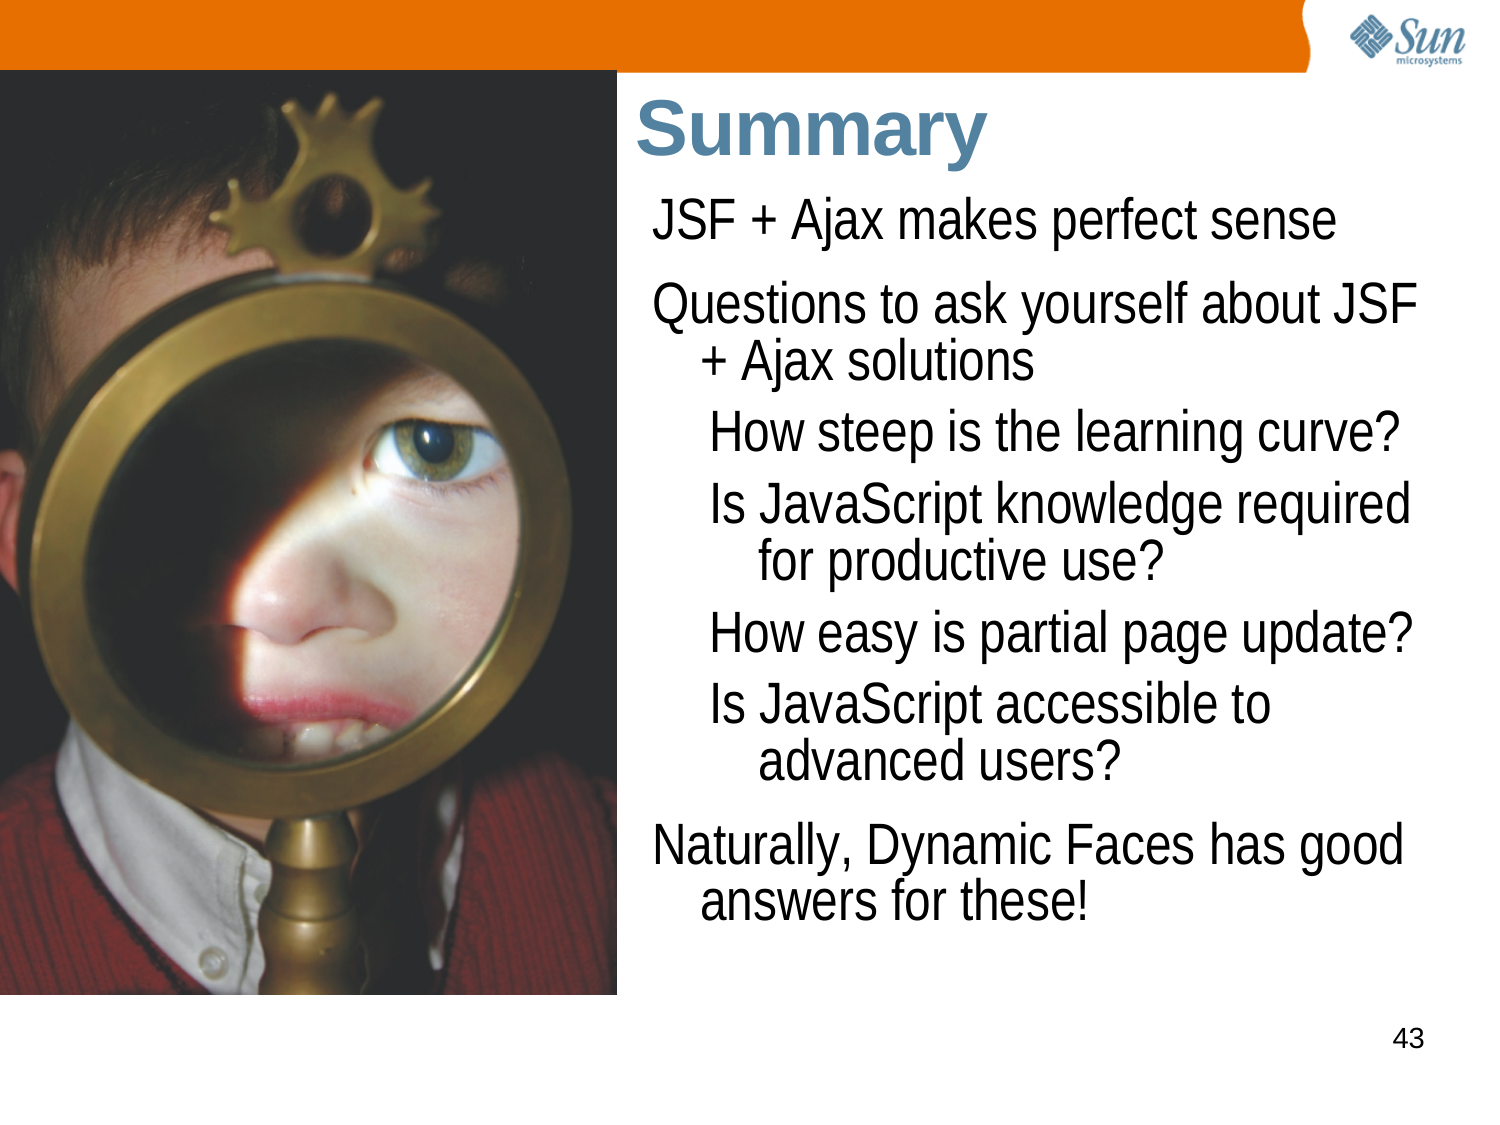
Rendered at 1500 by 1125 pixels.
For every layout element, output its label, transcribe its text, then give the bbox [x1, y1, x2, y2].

list JSF + Ajax makes perfect sense Questions to ask yourself about JSF + Ajax solutions How steep is the learning curve? Is JavaScript knowledge required for productive use? How easy is partial page update? Is JavaScript accessible to advanced users? Naturally, Dynamic Faces has good answers for these! [632, 194, 1434, 1062]
picture [0, 0, 1500, 995]
title Summary [635, 91, 1500, 197]
text_box The Best of Both Worlds [617, 232, 1351, 300]
